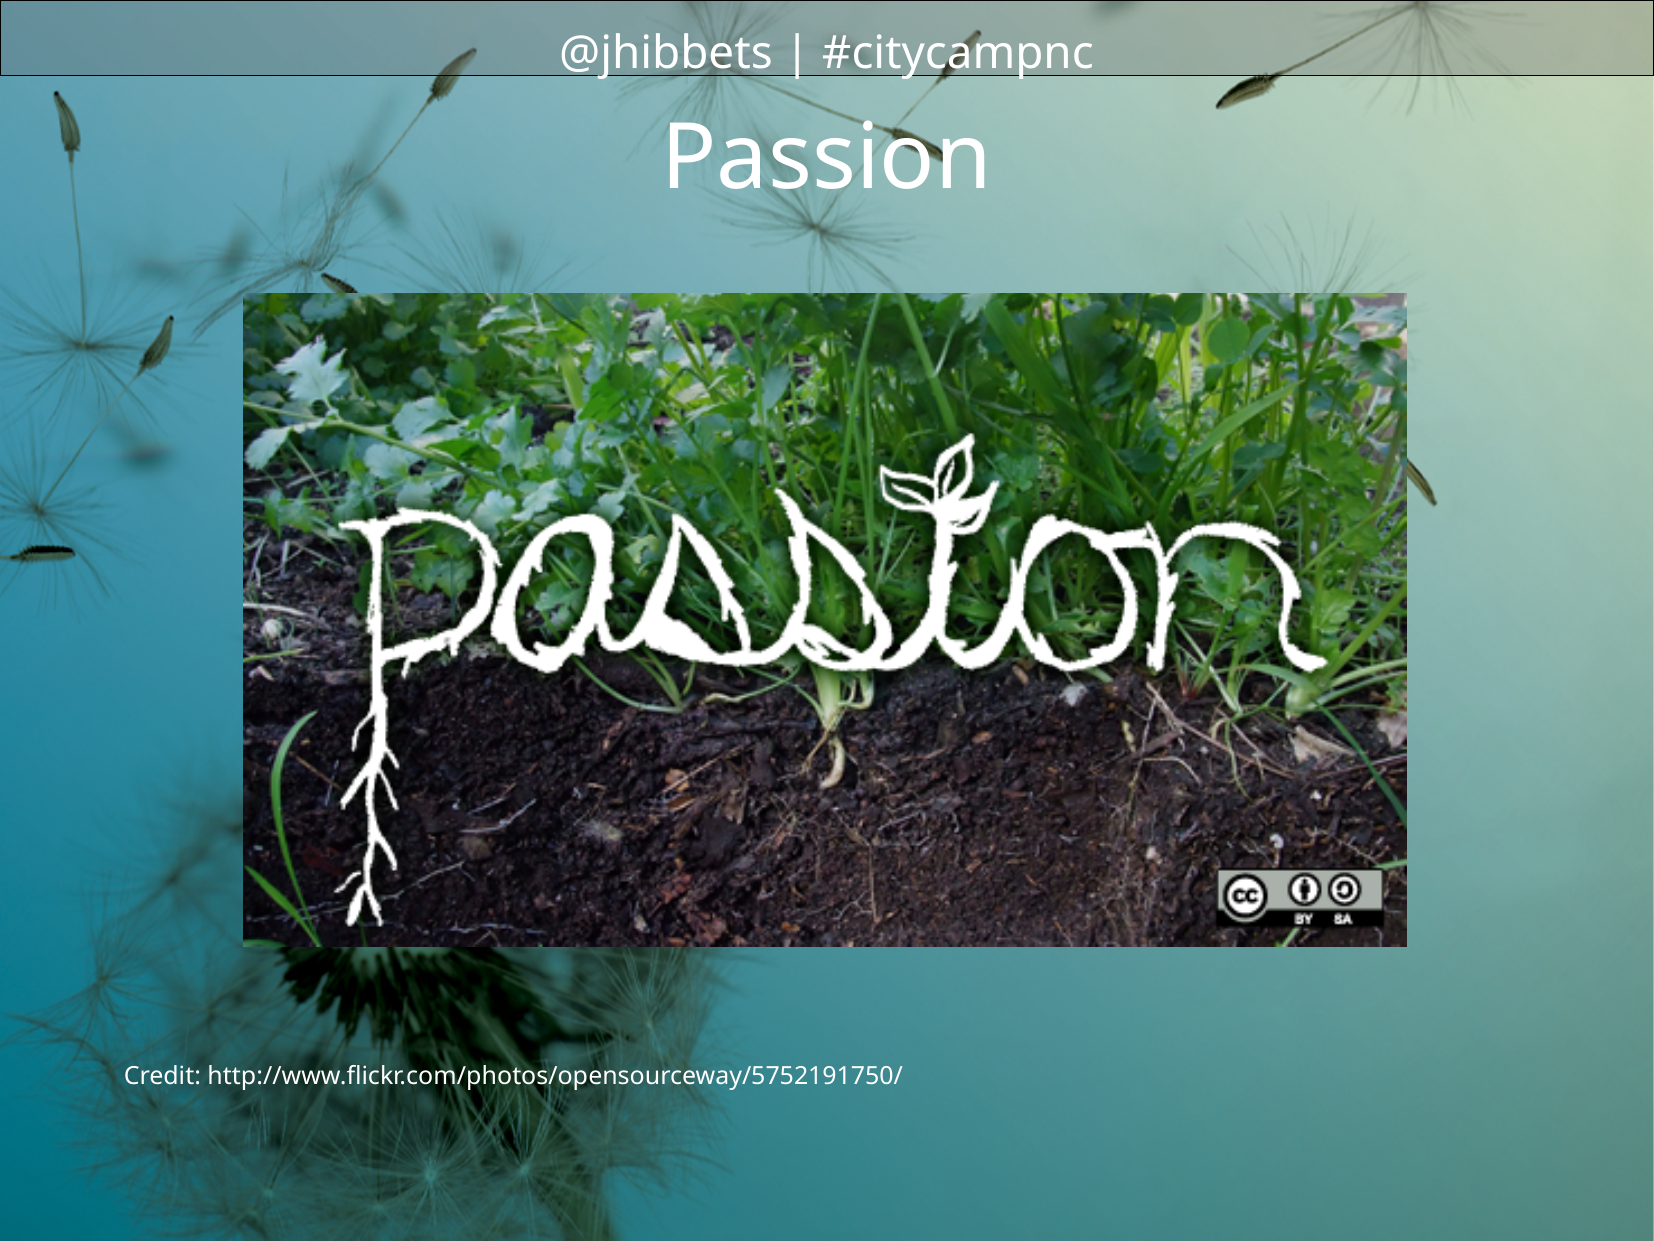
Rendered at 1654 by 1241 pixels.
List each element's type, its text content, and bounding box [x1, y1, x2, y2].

picture [0, 76, 1654, 1241]
title Passion [82, 49, 1571, 257]
text_box Credit: http://www.flickr.com/photos/opensourceway/5752191750/ [109, 1050, 917, 1094]
